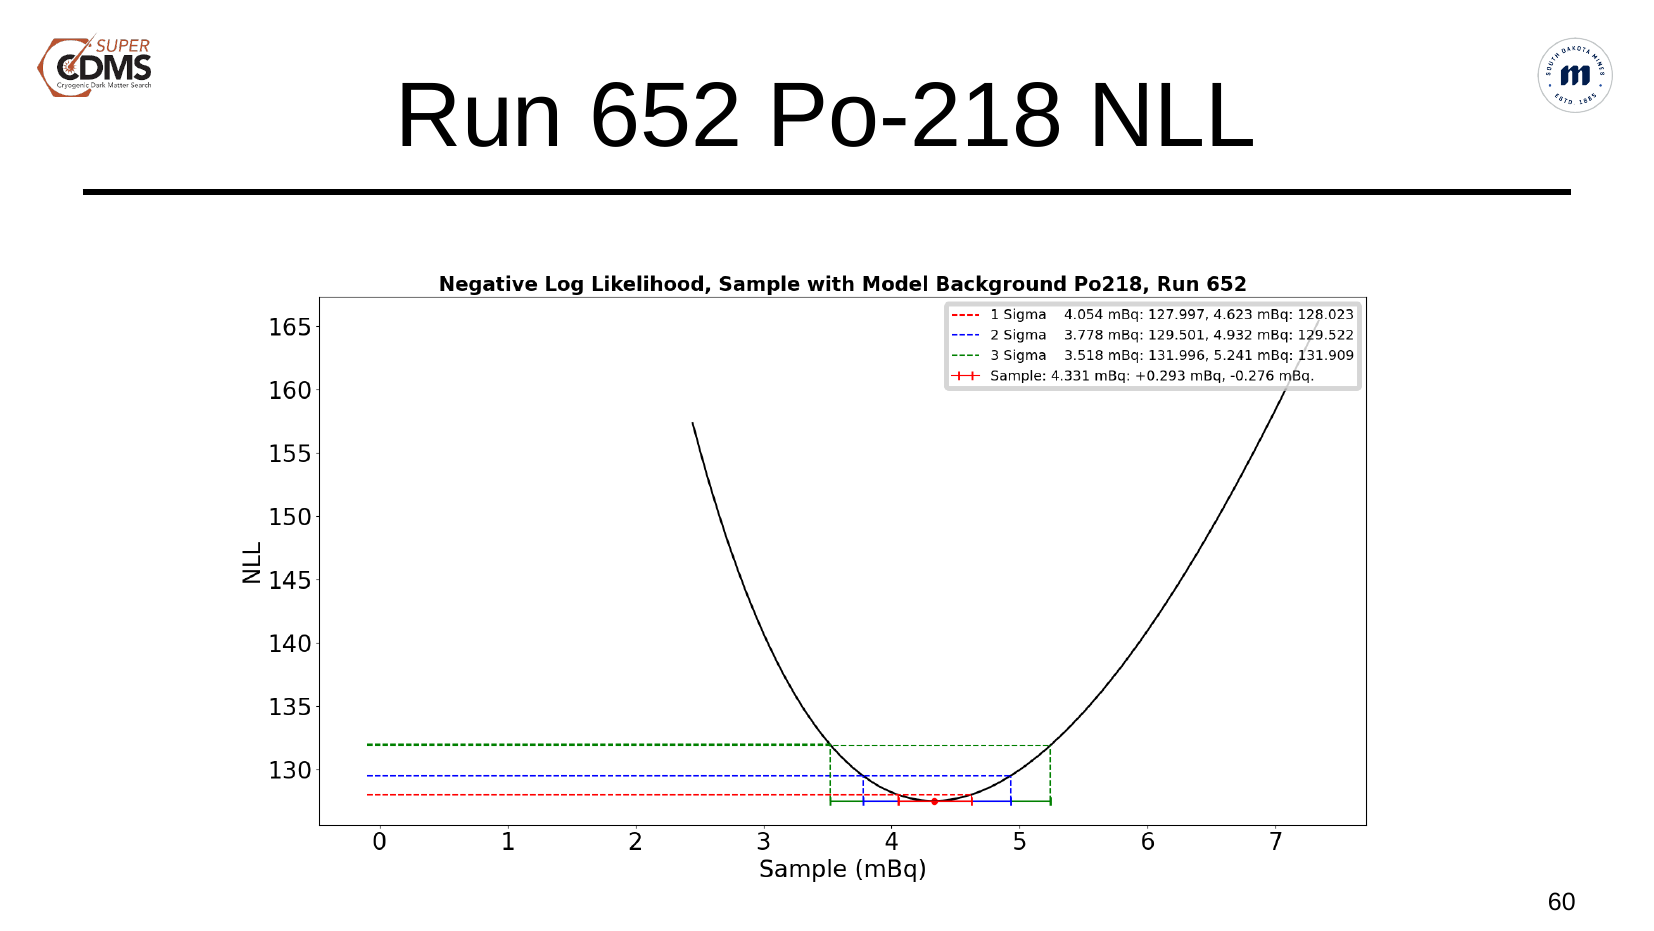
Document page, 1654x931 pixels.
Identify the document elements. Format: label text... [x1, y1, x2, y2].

picture [150, 214, 1501, 901]
title Run 652 Po-218 NLL [82, 37, 1571, 193]
picture [37, 32, 151, 97]
picture [1571, 37, 1613, 113]
